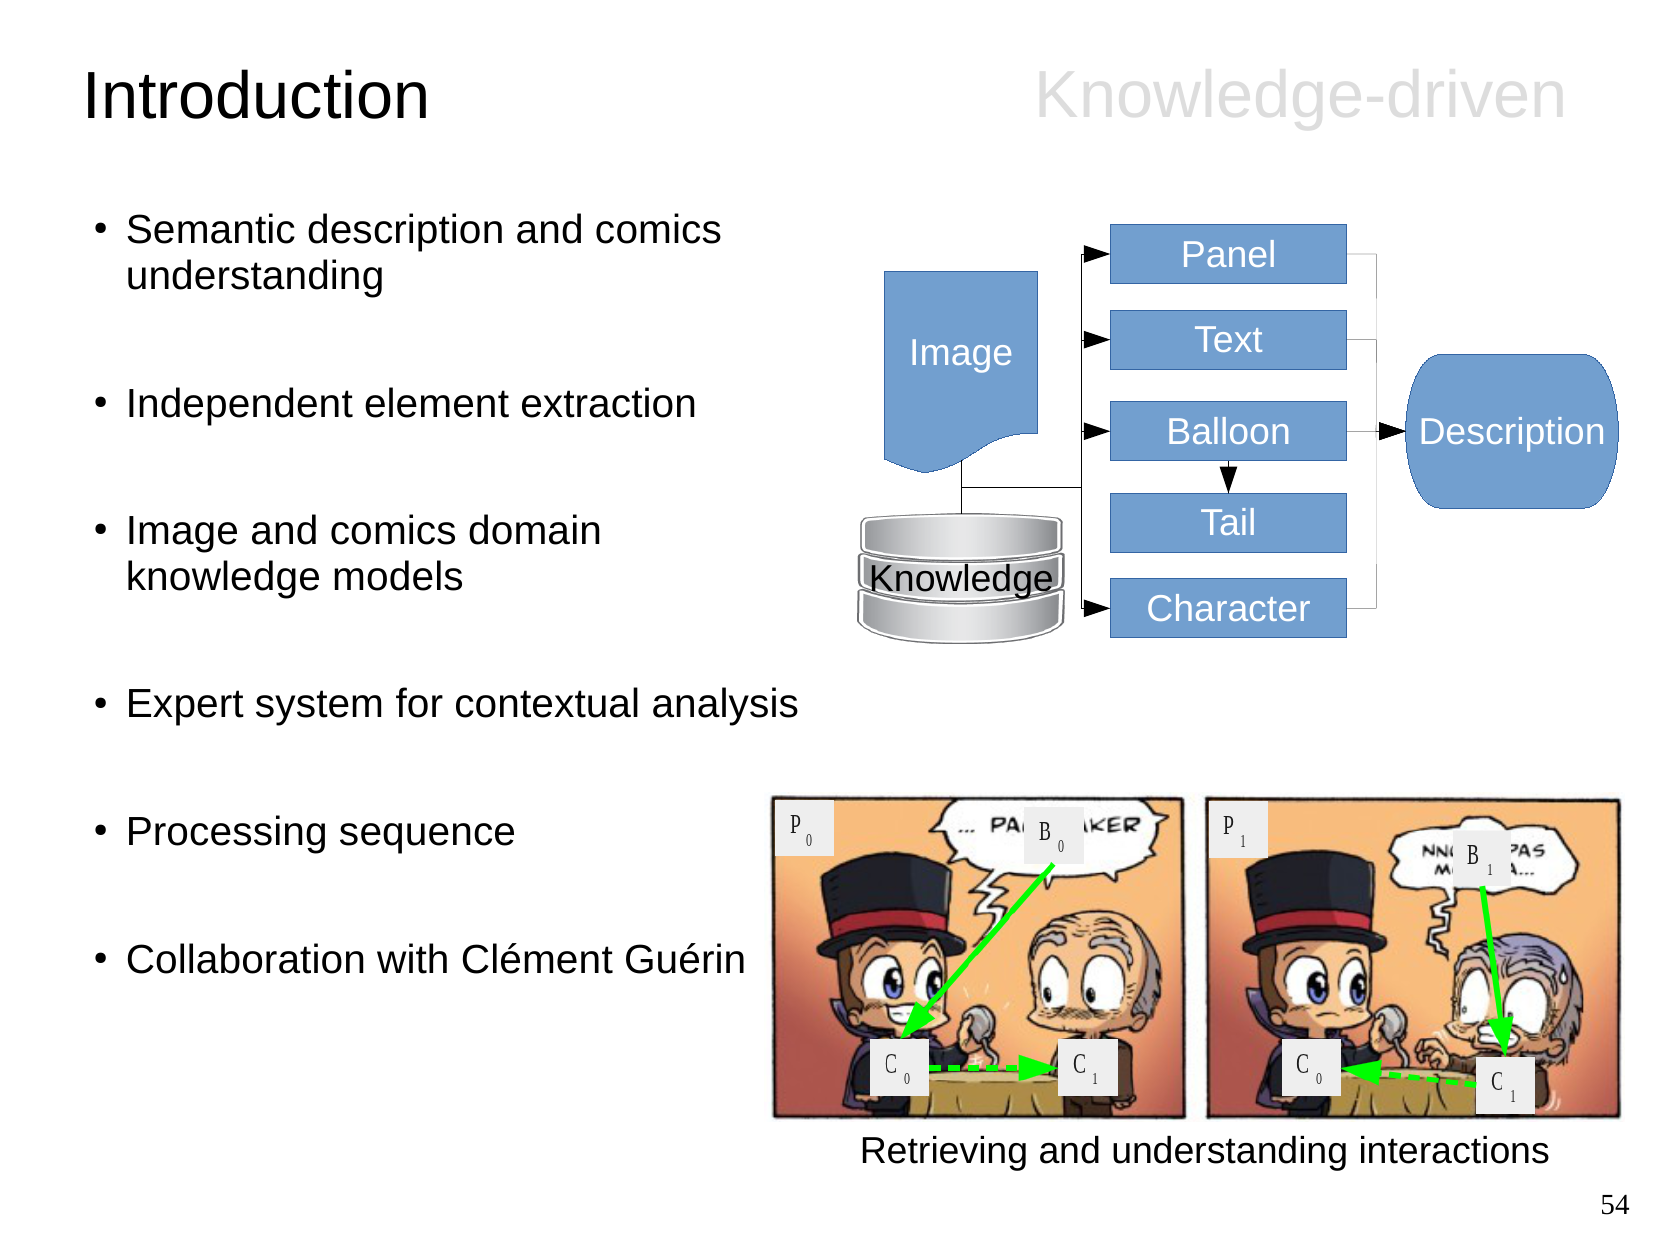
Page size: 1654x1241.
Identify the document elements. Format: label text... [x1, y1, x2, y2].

list Semantic description and comics understanding Independent element extraction Image and comics domain knowledge models Expert system for contextual analysis Processing sequence Collaboration with Clément Guérin [82, 206, 809, 1004]
text_box Panel [1110, 224, 1347, 284]
picture [857, 513, 1065, 644]
text_box Retrieving and understanding interactions [832, 1122, 1577, 1179]
text_box Balloon [1110, 401, 1347, 461]
text_box Text [1110, 310, 1347, 370]
text_box Tail [1110, 493, 1347, 553]
text_box Character [1110, 578, 1347, 638]
text_box Description [1405, 354, 1619, 509]
title Introduction [82, 55, 1571, 136]
picture [764, 789, 1625, 1123]
text_box Image [884, 271, 1038, 473]
